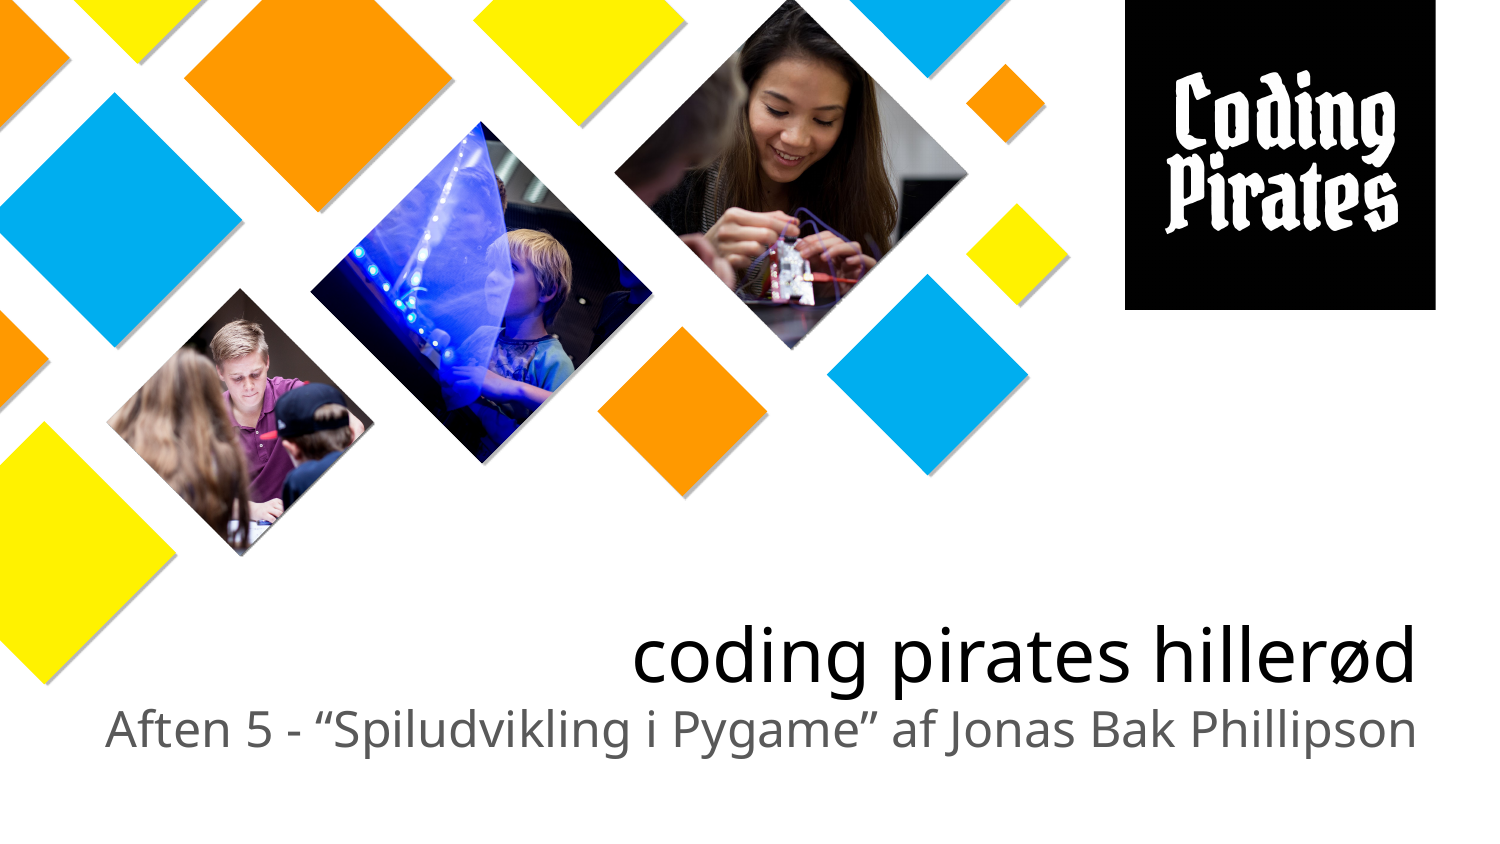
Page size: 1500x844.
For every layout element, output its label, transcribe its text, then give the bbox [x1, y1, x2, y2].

picture [500, 0, 1081, 378]
picture [20, 266, 460, 578]
picture [1125, 0, 1436, 310]
title coding pirates hillerød Aften 5 - “Spiludvikling i Pygame” af Jonas Bak Phillipson [70, 592, 1435, 805]
